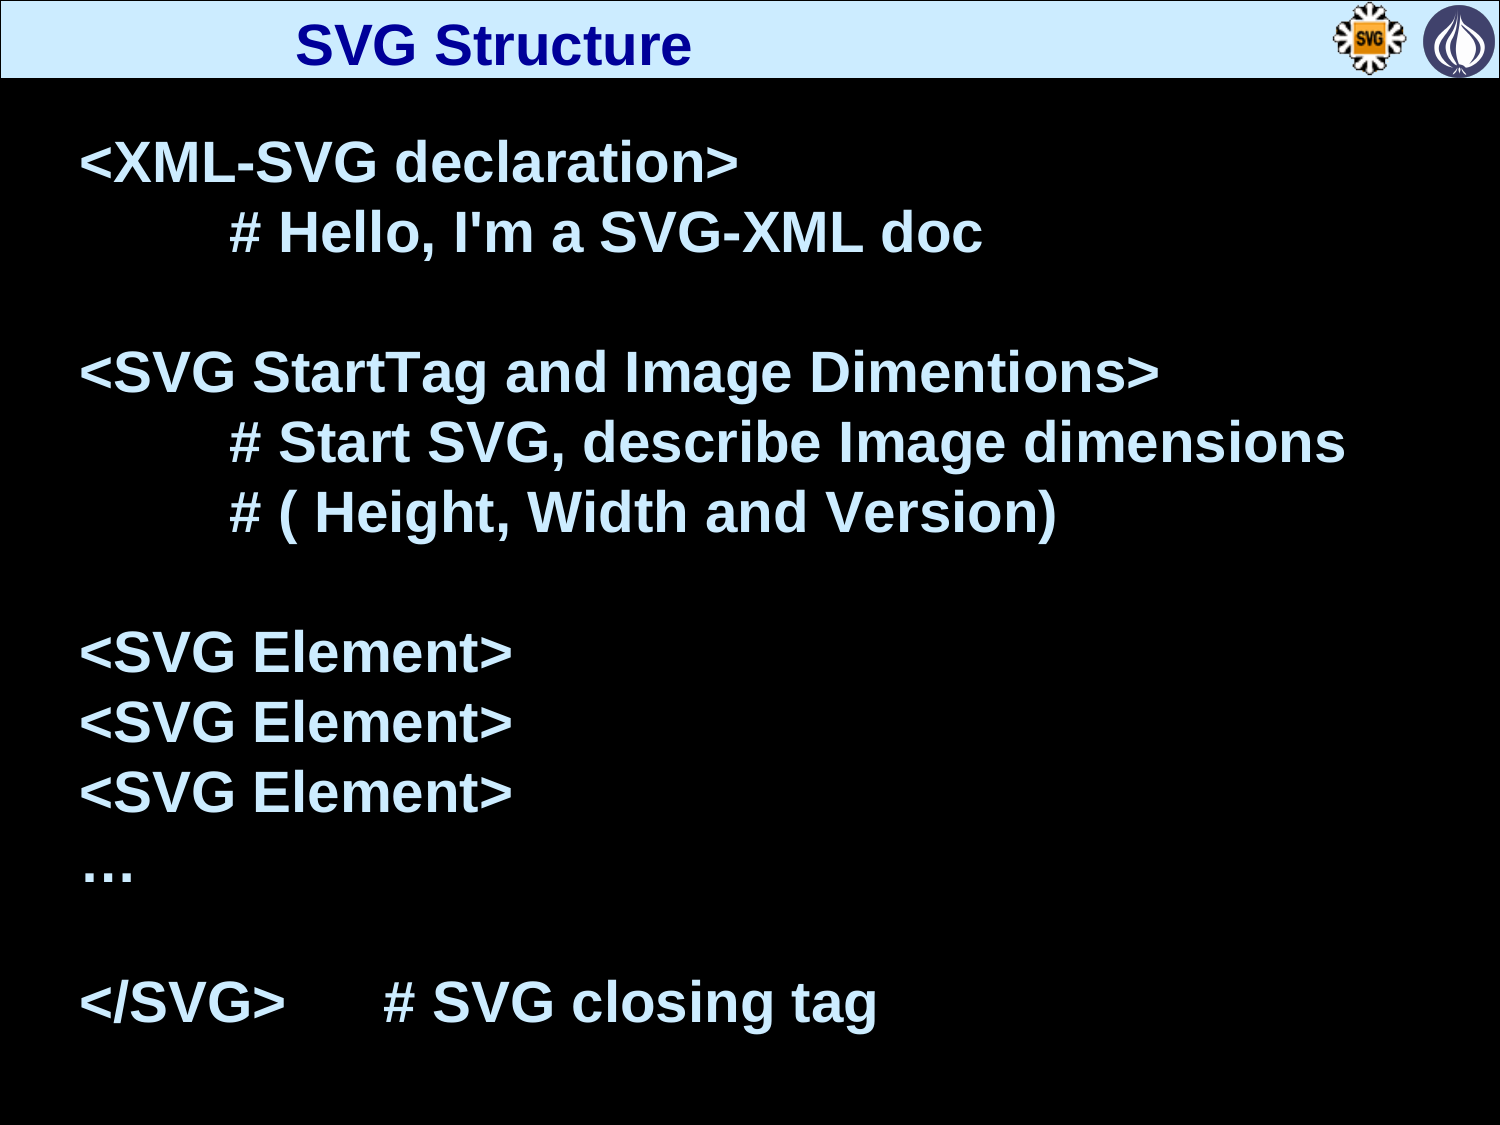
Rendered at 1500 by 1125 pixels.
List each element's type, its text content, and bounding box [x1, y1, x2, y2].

text_box SVG Structure [280, 0, 709, 85]
text_box <XML-SVG declaration> # Hello, I'm a SVG-XML doc <SVG StartTag and Image Dimentions> # Start SVG, describe Image dimensions # ( Height, Width and Version) <SVG Element> <SVG Element> <SVG Element> … </SVG> # SVG closing tag [64, 116, 1416, 1043]
text_box [0, 0, 280, 79]
text_box [709, 0, 1328, 79]
picture [1328, 0, 1412, 79]
text_box [1412, 0, 1500, 79]
picture [1423, 5, 1495, 78]
